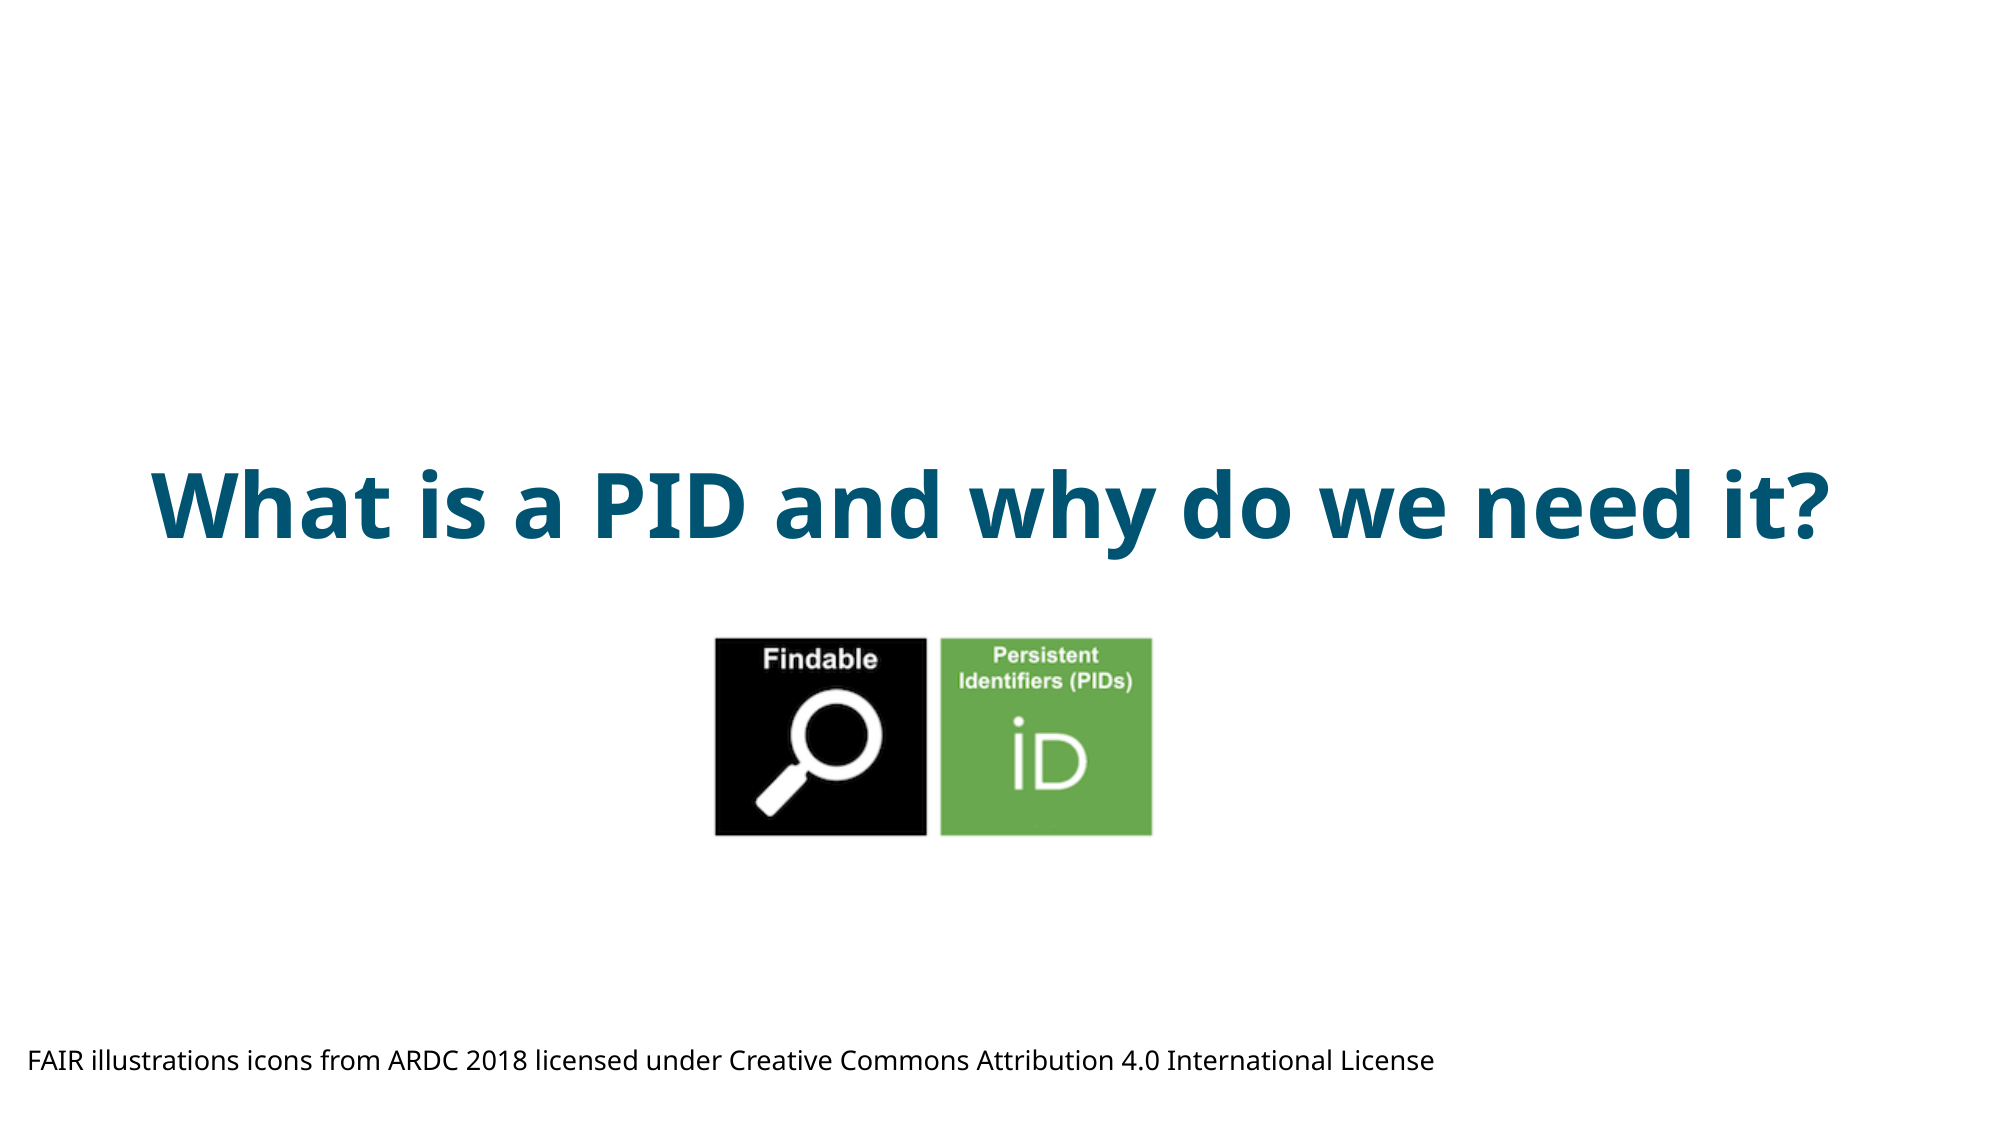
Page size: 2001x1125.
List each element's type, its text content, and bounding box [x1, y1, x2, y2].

picture [708, 631, 1162, 839]
title What is a PID and why do we need it? [141, 419, 1842, 601]
text_box FAIR illustrations icons from ARDC 2018 licensed under Creative Commons Attribution 4.0 International License [12, 1028, 1548, 1125]
